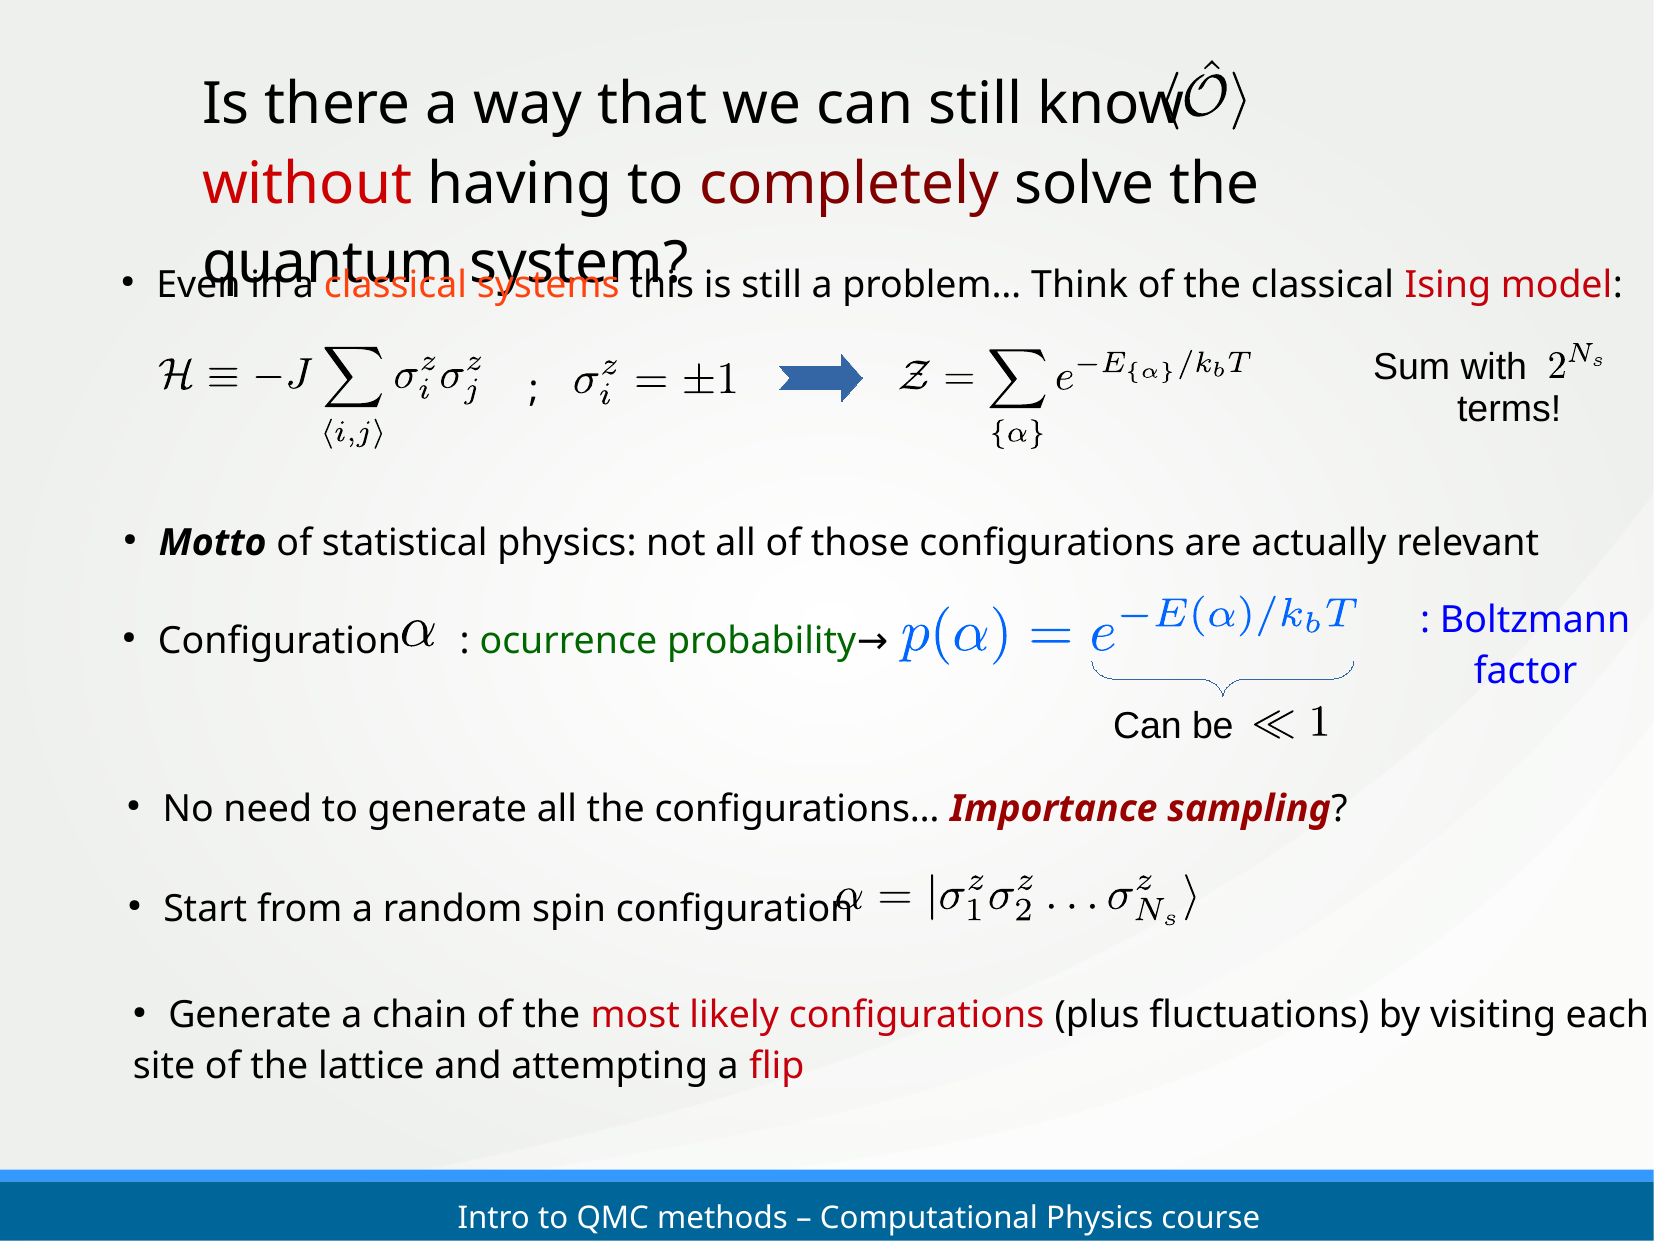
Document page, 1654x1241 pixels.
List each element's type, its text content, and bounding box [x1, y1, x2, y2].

text_box [779, 354, 863, 402]
text_box Can be [1098, 696, 1249, 754]
text_box [572, 360, 740, 405]
text_box Generate a chain of the most likely configurations (plus fluctuations) by visiting each site of the lattice and attempting a flip [118, 980, 1614, 1080]
text_box Start from a random spin configuration [113, 874, 842, 932]
text_box [399, 620, 438, 647]
text_box [834, 874, 1201, 926]
text_box [157, 342, 484, 449]
text_box No need to generate all the configurations… Importance sampling? [112, 773, 1327, 831]
picture [0, 0, 1654, 1169]
text_box Even in a classical systems this is still a problem… Think of the classical Ising model: [106, 250, 1583, 308]
text_box Motto of statistical physics: not all of those configurations are actually relevant [108, 507, 1517, 565]
text_box [1158, 60, 1252, 130]
text_box ; [513, 354, 553, 412]
text_box [898, 595, 1359, 665]
text_box Configuration : ocurrence probability→ [107, 605, 885, 663]
text_box Is there a way that we can still know without having to completely solve the quantum system? [151, 54, 1512, 201]
text_box Sum with terms! [1358, 338, 1577, 438]
text_box : Boltzmann factor [1405, 585, 1638, 686]
text_box [1251, 705, 1331, 739]
text_box [897, 345, 1252, 449]
text_box [1547, 343, 1605, 378]
